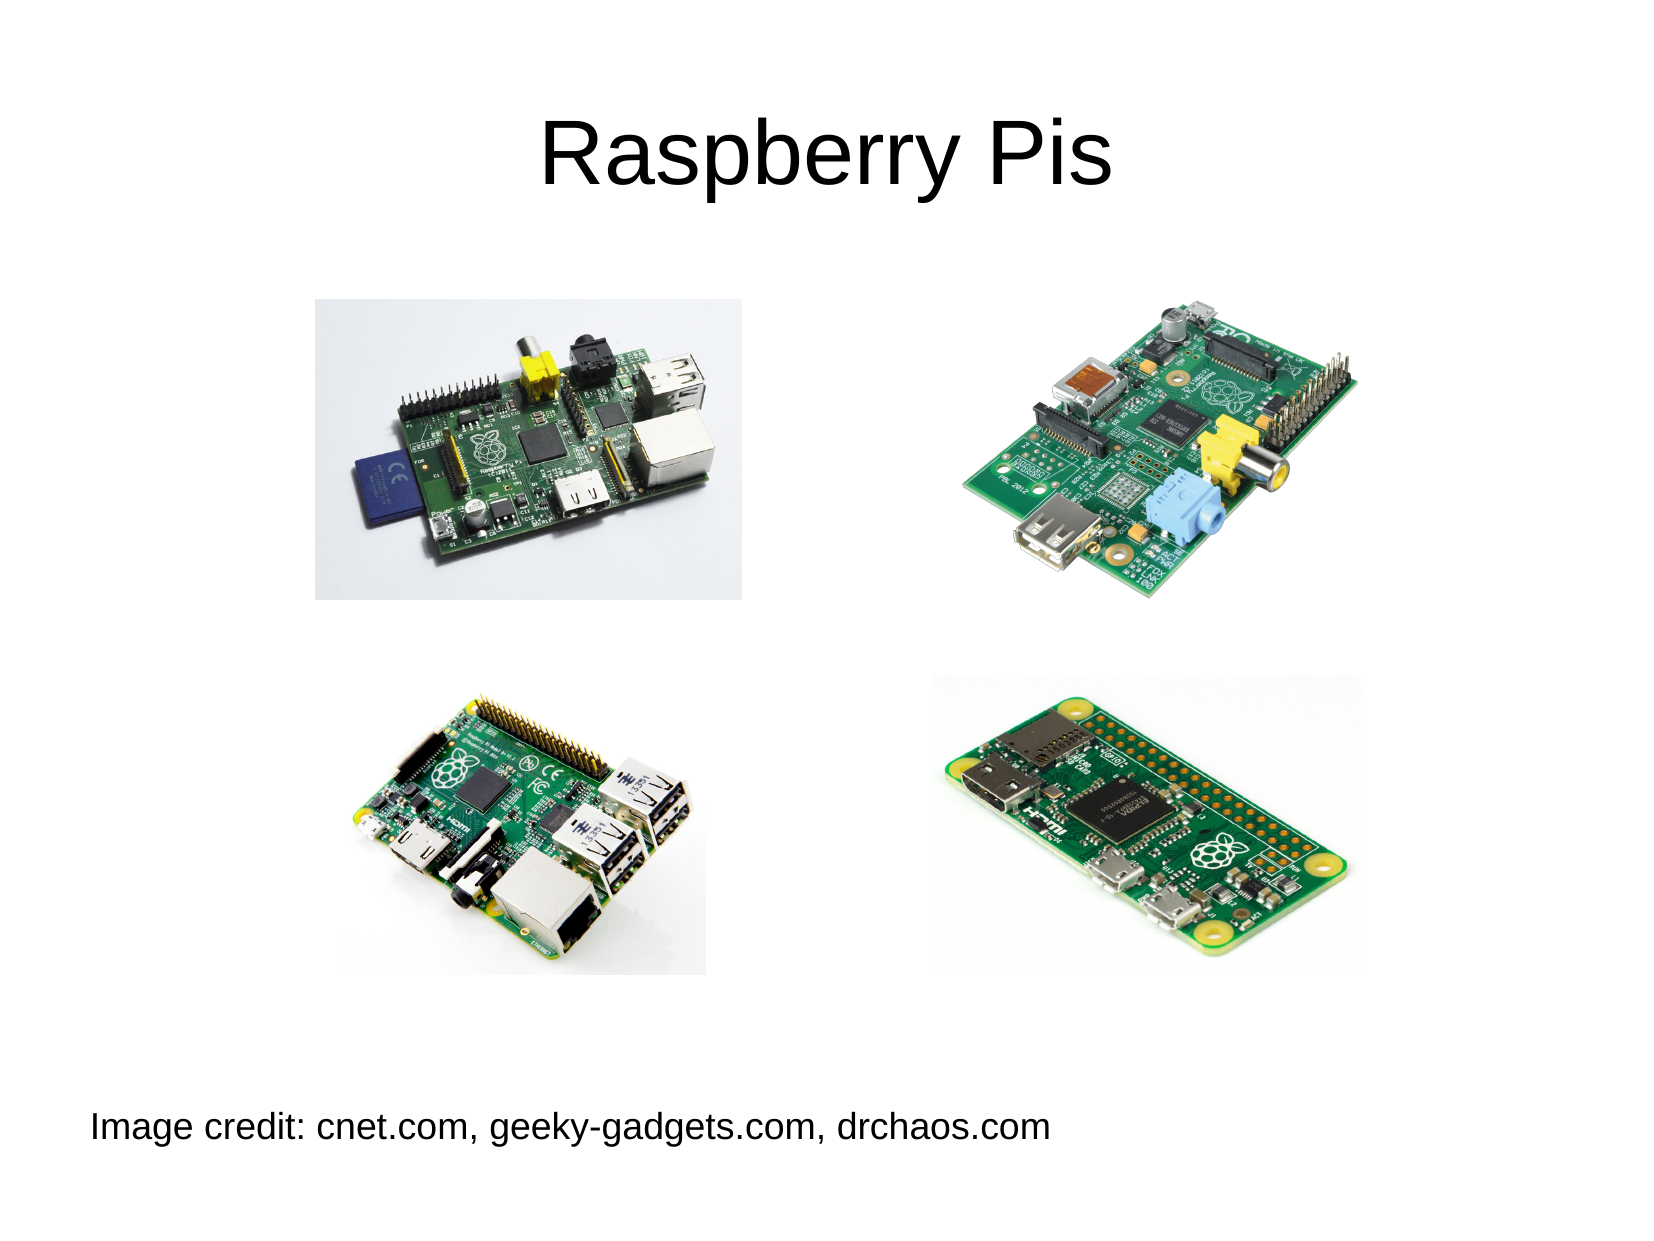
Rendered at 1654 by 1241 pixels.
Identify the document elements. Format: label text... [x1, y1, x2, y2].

picture [338, 674, 706, 976]
text_box Image credit: cnet.com, geeky-gadgets.com, drchaos.com [75, 1098, 1066, 1156]
picture [960, 299, 1359, 601]
picture [930, 674, 1366, 976]
picture [315, 299, 742, 601]
title Raspberry Pis [82, 49, 1571, 257]
